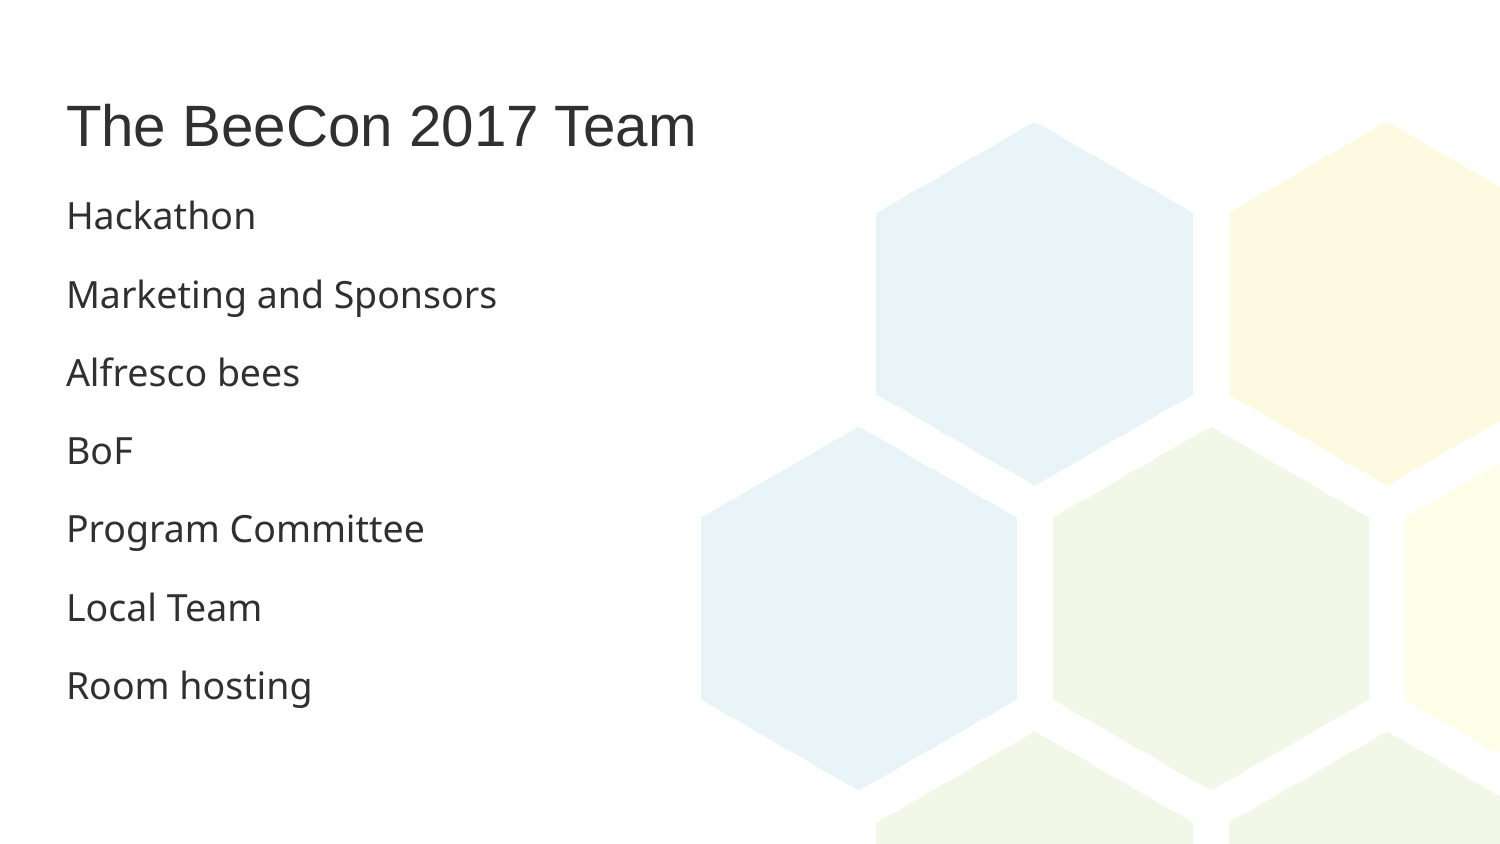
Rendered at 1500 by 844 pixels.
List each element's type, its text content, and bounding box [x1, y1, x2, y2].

picture [0, 0, 1500, 844]
list Hackathon Marketing and Sponsors Alfresco bees BoF Program Committee Local Team Room hosting [51, 177, 1449, 804]
title The BeeCon 2017 Team [51, 72, 1449, 167]
